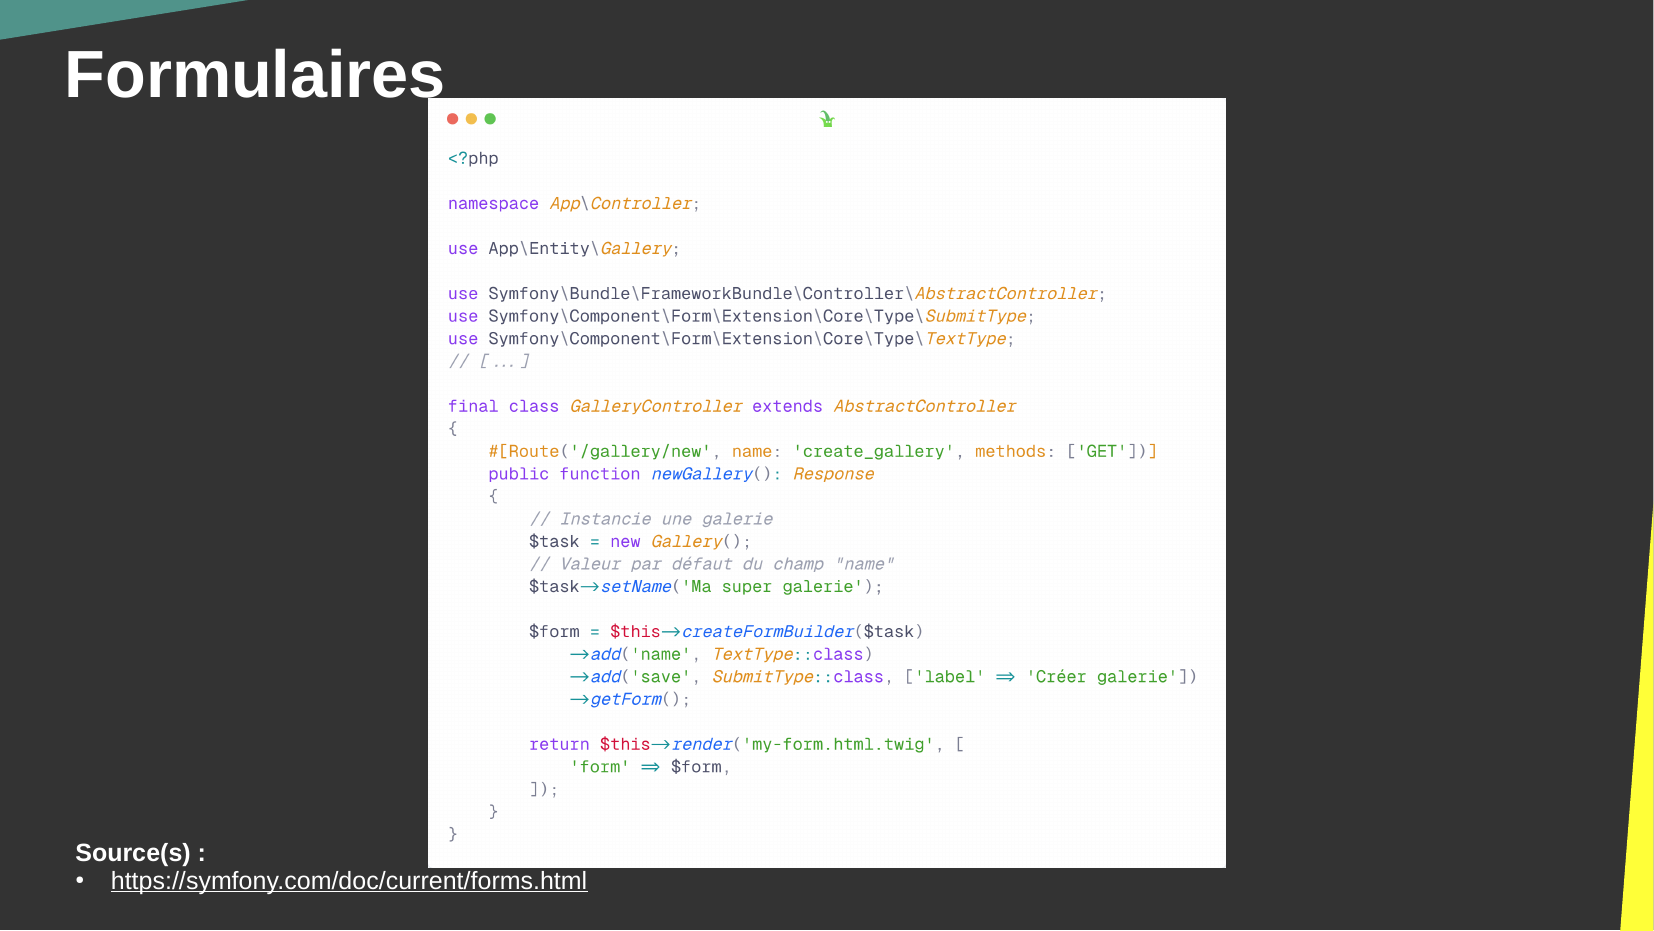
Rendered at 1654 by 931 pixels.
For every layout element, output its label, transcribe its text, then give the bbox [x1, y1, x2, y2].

text_box Source(s) : https://symfony.com/doc/current/forms.html [60, 826, 1546, 903]
picture [428, 98, 1226, 868]
text_box [1620, 494, 1654, 931]
title Formulaires [64, 37, 1365, 113]
text_box [0, 0, 249, 40]
